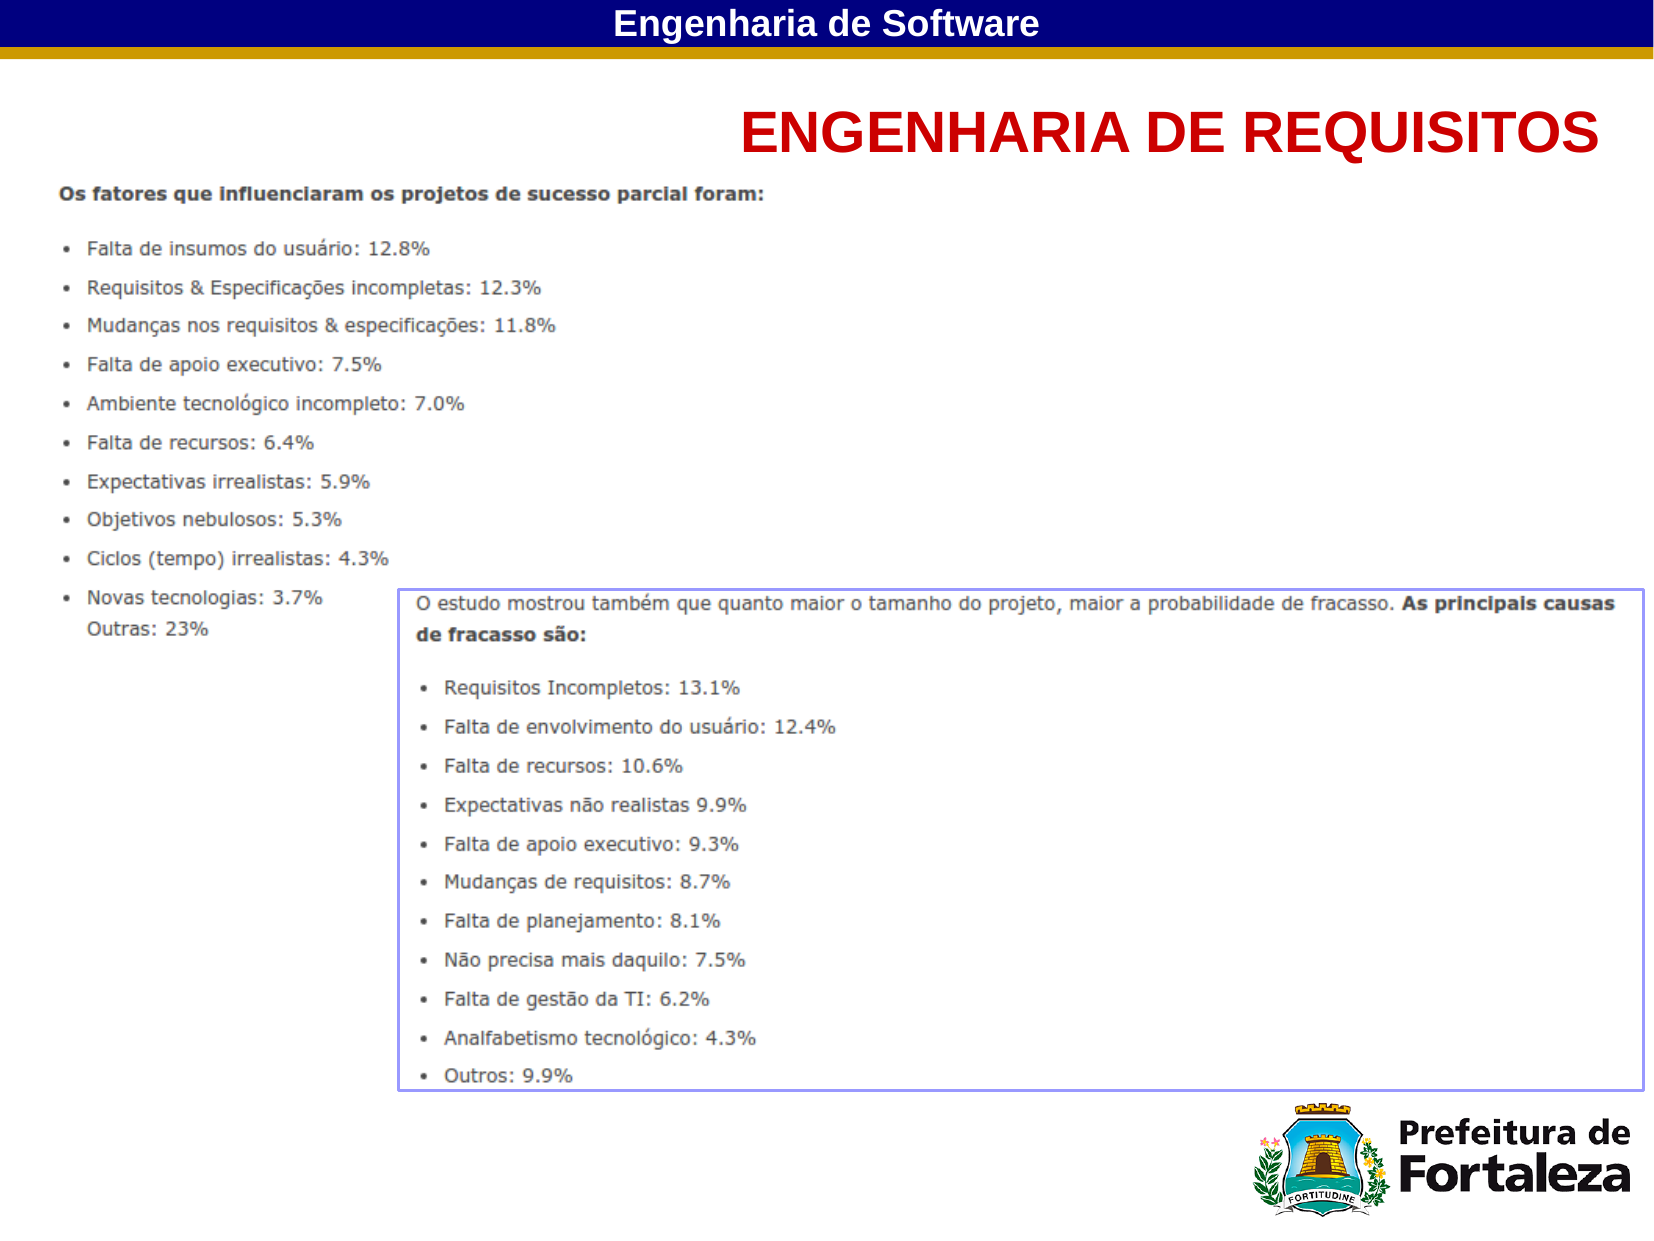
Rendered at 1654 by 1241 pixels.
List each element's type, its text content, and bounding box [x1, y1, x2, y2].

picture [48, 179, 780, 650]
text_box [0, 47, 1654, 60]
text_box ENGENHARIA DE REQUISITOS [725, 92, 1654, 173]
text_box Engenharia de Software [0, 0, 1654, 47]
picture [399, 590, 1642, 1089]
picture [1252, 1103, 1630, 1217]
